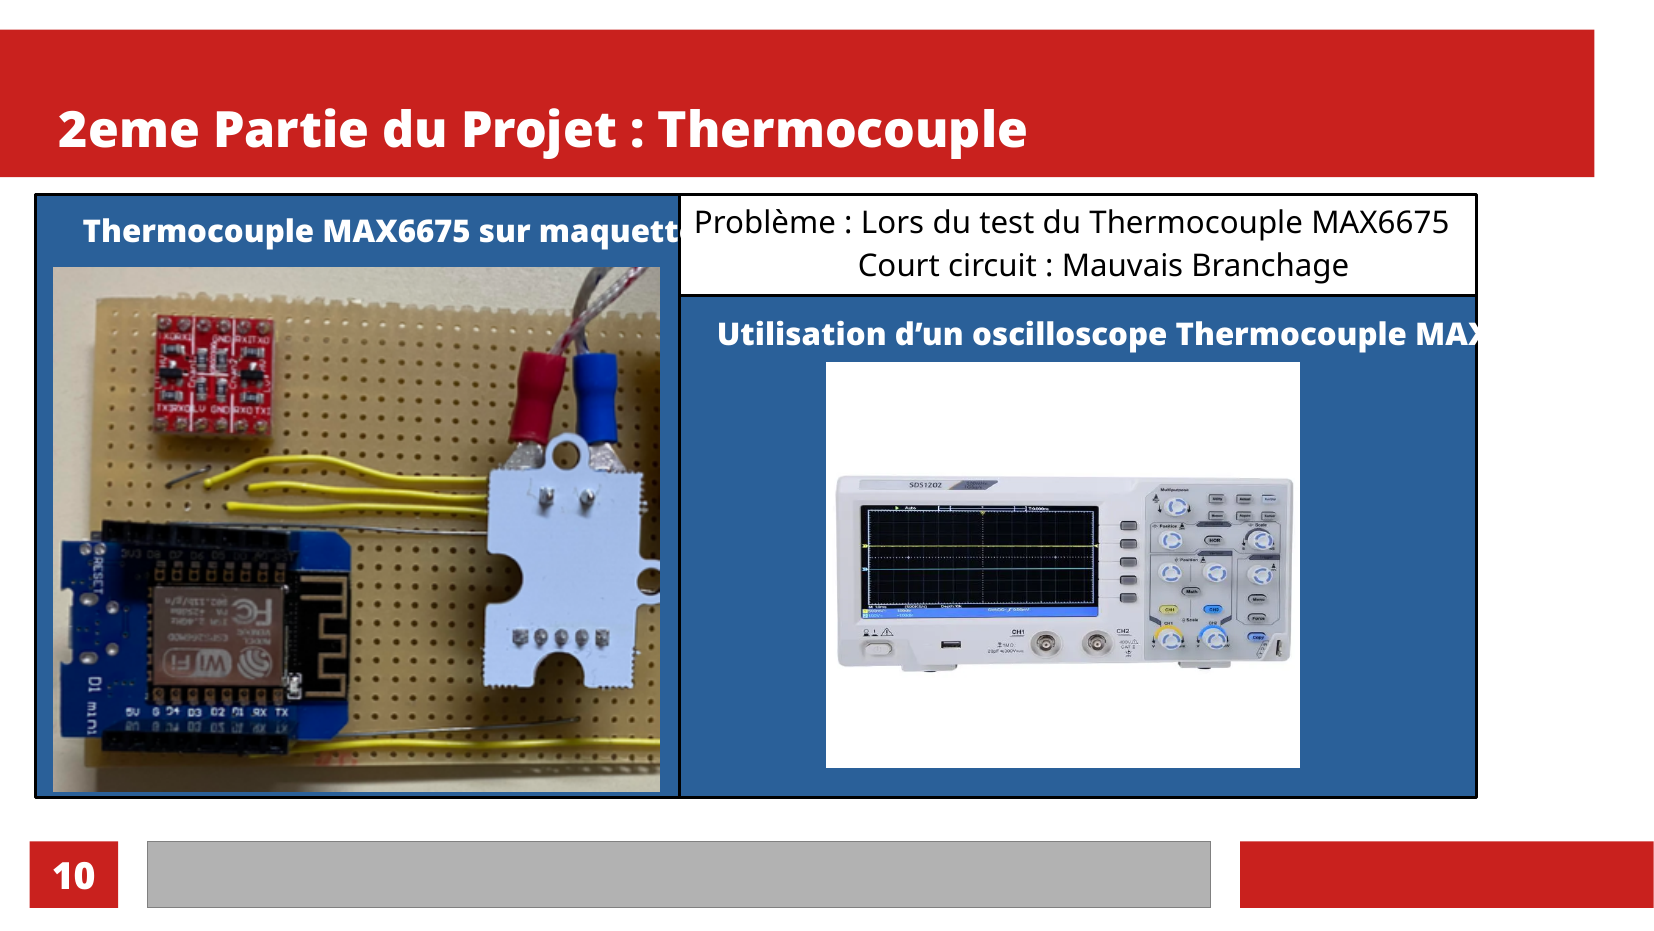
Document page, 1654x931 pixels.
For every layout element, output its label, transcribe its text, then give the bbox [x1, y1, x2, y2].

text_box Problème : Lors du test du Thermocouple MAX6675 Court circuit : Mauvais Branchage [679, 192, 1613, 474]
title Utilisation d’un oscilloscope Thermocouple MAX6675 [708, 309, 1565, 355]
title 2eme Partie du Projet : Thermocouple [59, 44, 1595, 163]
text_box [35, 194, 1477, 798]
title Thermocouple MAX6675 sur maquette [82, 206, 679, 252]
picture [53, 267, 660, 792]
picture [826, 362, 1300, 768]
